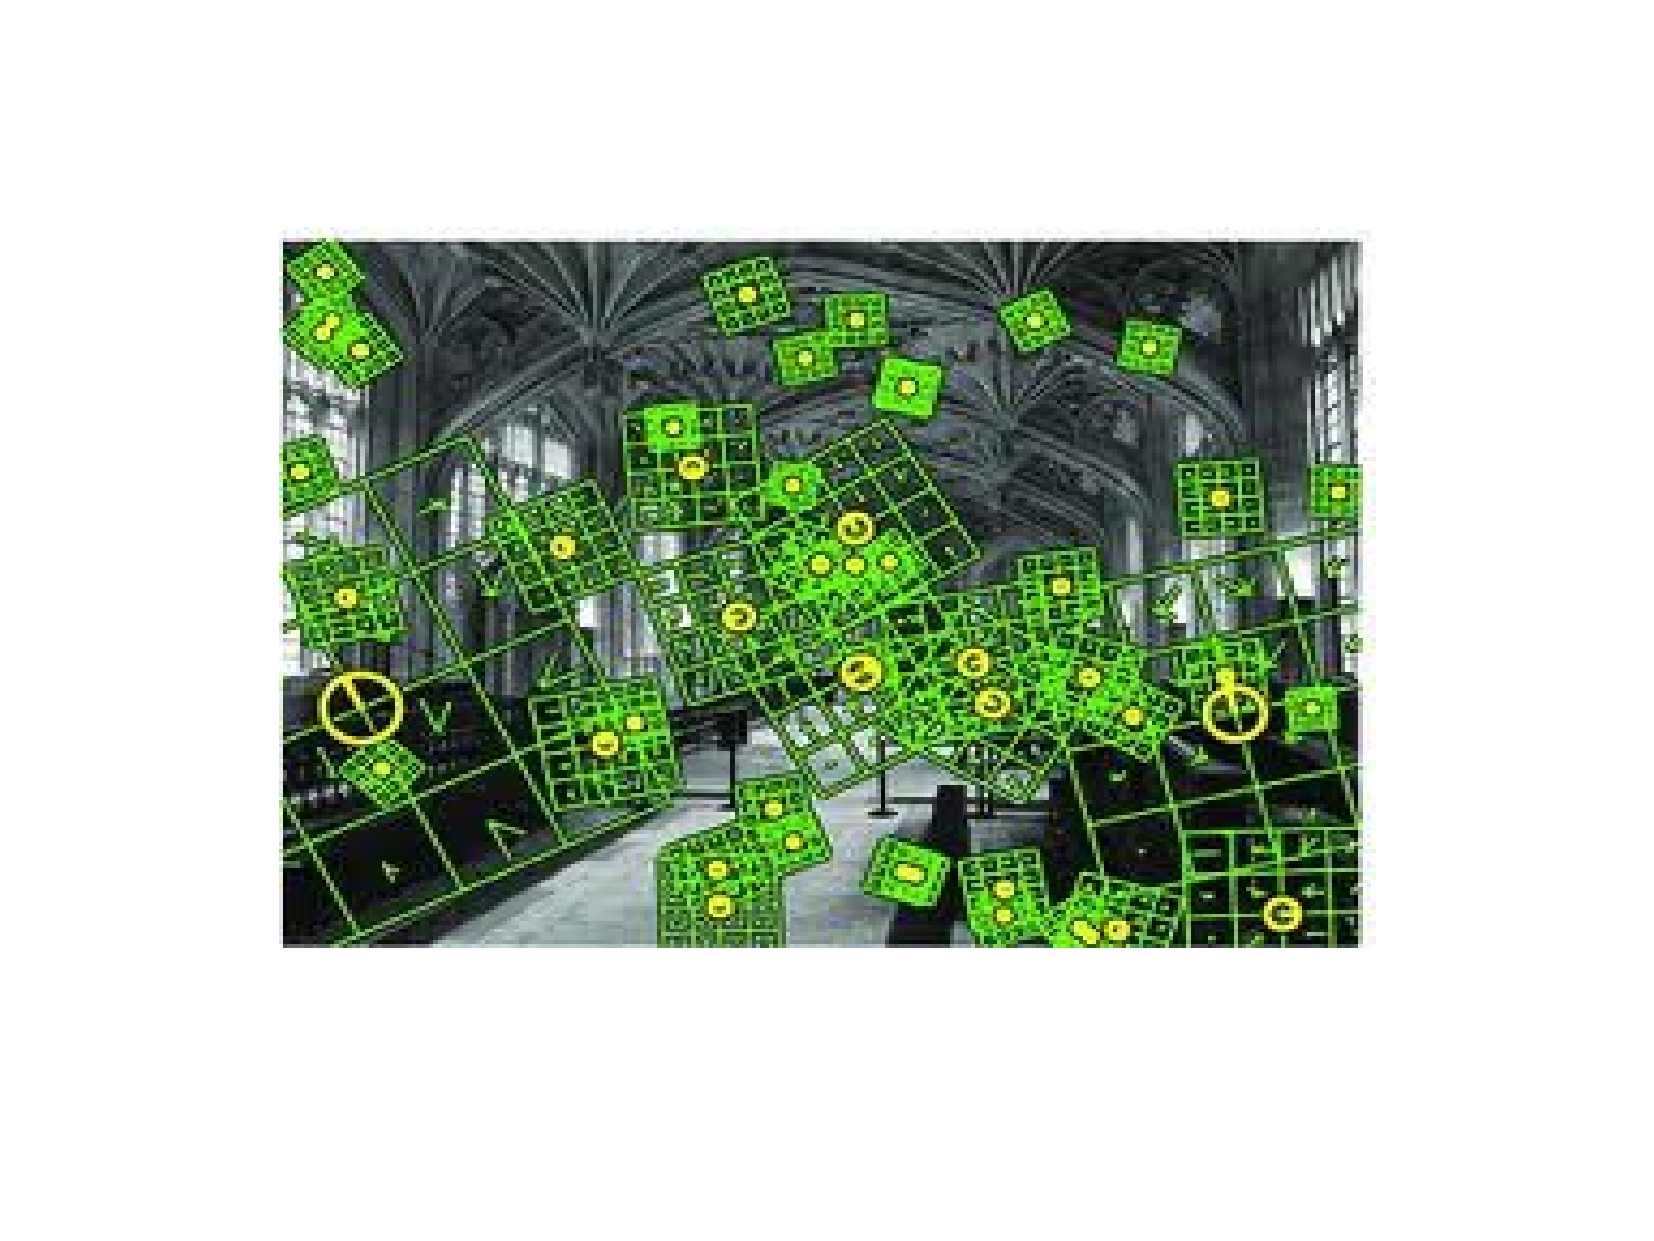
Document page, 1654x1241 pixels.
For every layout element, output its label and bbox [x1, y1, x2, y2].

picture [279, 227, 1376, 948]
